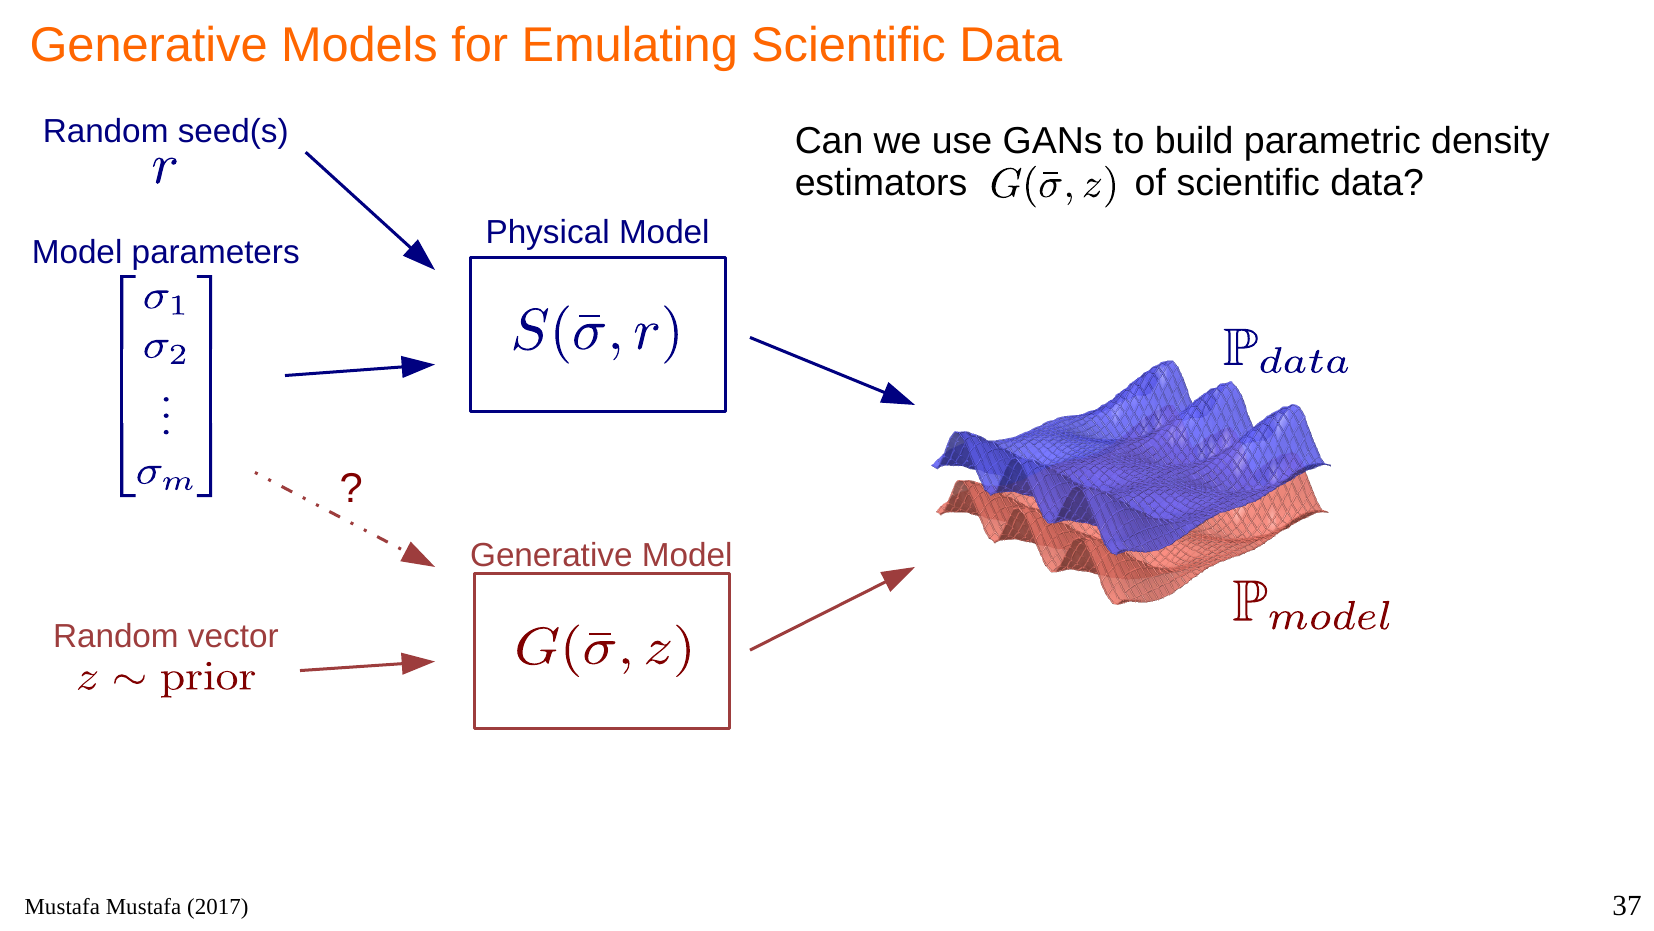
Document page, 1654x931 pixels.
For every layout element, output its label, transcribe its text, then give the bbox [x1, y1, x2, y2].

picture [896, 264, 1364, 686]
text_box Model parameters [17, 226, 316, 279]
title Generative Models for Emulating Scientific Data [29, 15, 1621, 74]
text_box [1232, 580, 1393, 630]
text_box [510, 305, 684, 364]
text_box Physical Model [470, 206, 726, 256]
text_box [989, 165, 1119, 208]
text_box [514, 624, 696, 677]
text_box Generative Model [455, 528, 748, 581]
text_box [105, 275, 227, 498]
text_box [1222, 328, 1351, 374]
text_box ? [324, 457, 378, 519]
text_box [75, 661, 257, 698]
text_box Random vector [38, 610, 294, 663]
text_box Can we use GANs to build parametric density estimators of scientific data? [780, 111, 1576, 217]
text_box Random seed(s) [28, 105, 304, 158]
text_box [151, 157, 180, 184]
